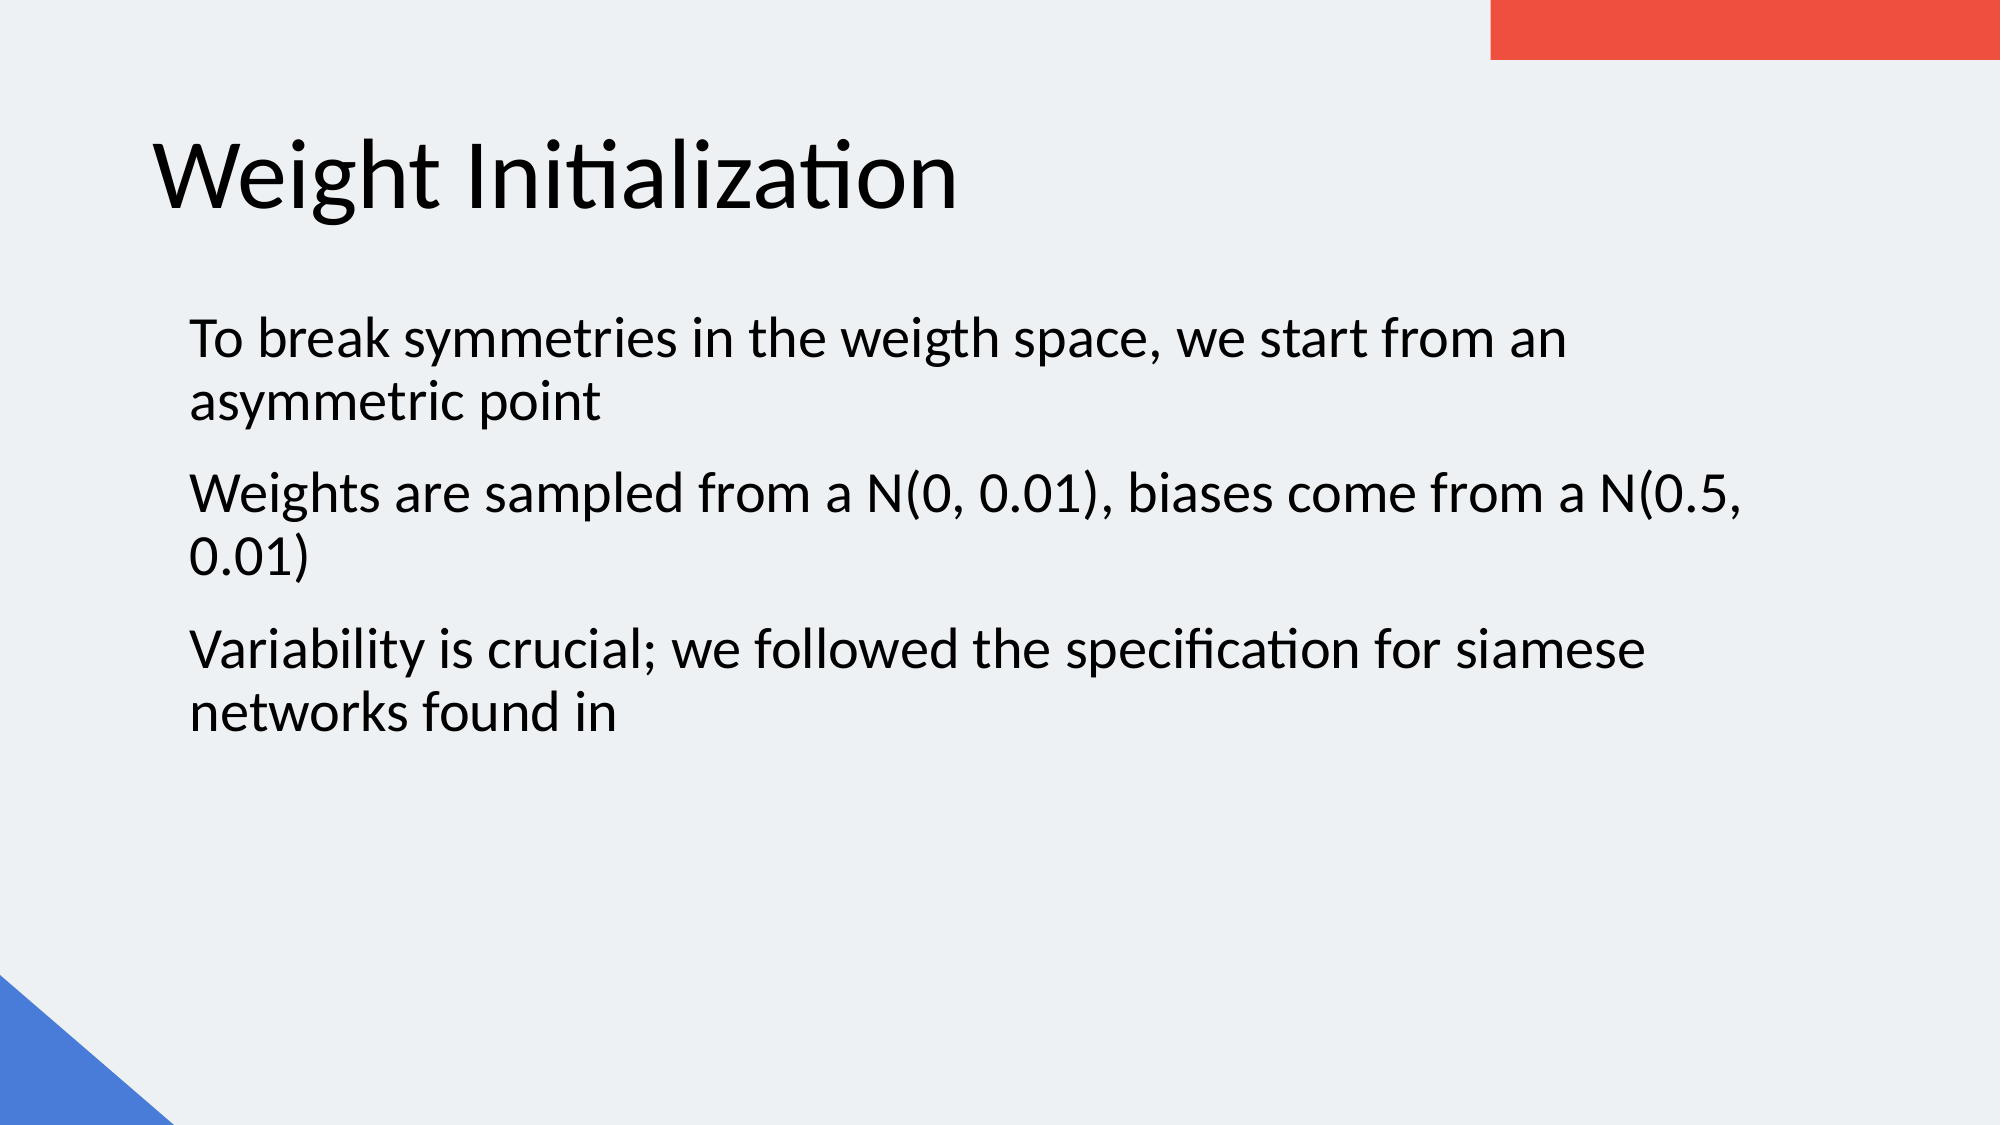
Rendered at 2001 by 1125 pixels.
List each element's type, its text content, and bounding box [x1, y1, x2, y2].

title Weight Initialization [137, 59, 1863, 278]
text_box [0, 974, 174, 1125]
list To break symmetries in the weigth space, we start from an asymmetric point Weights are sampled from a N(0, 0.01), biases come from a N(0.5, 0.01) Variability is crucial; we followed the specification for siamese networks found in [137, 299, 1863, 1014]
text_box [1490, 0, 2000, 60]
